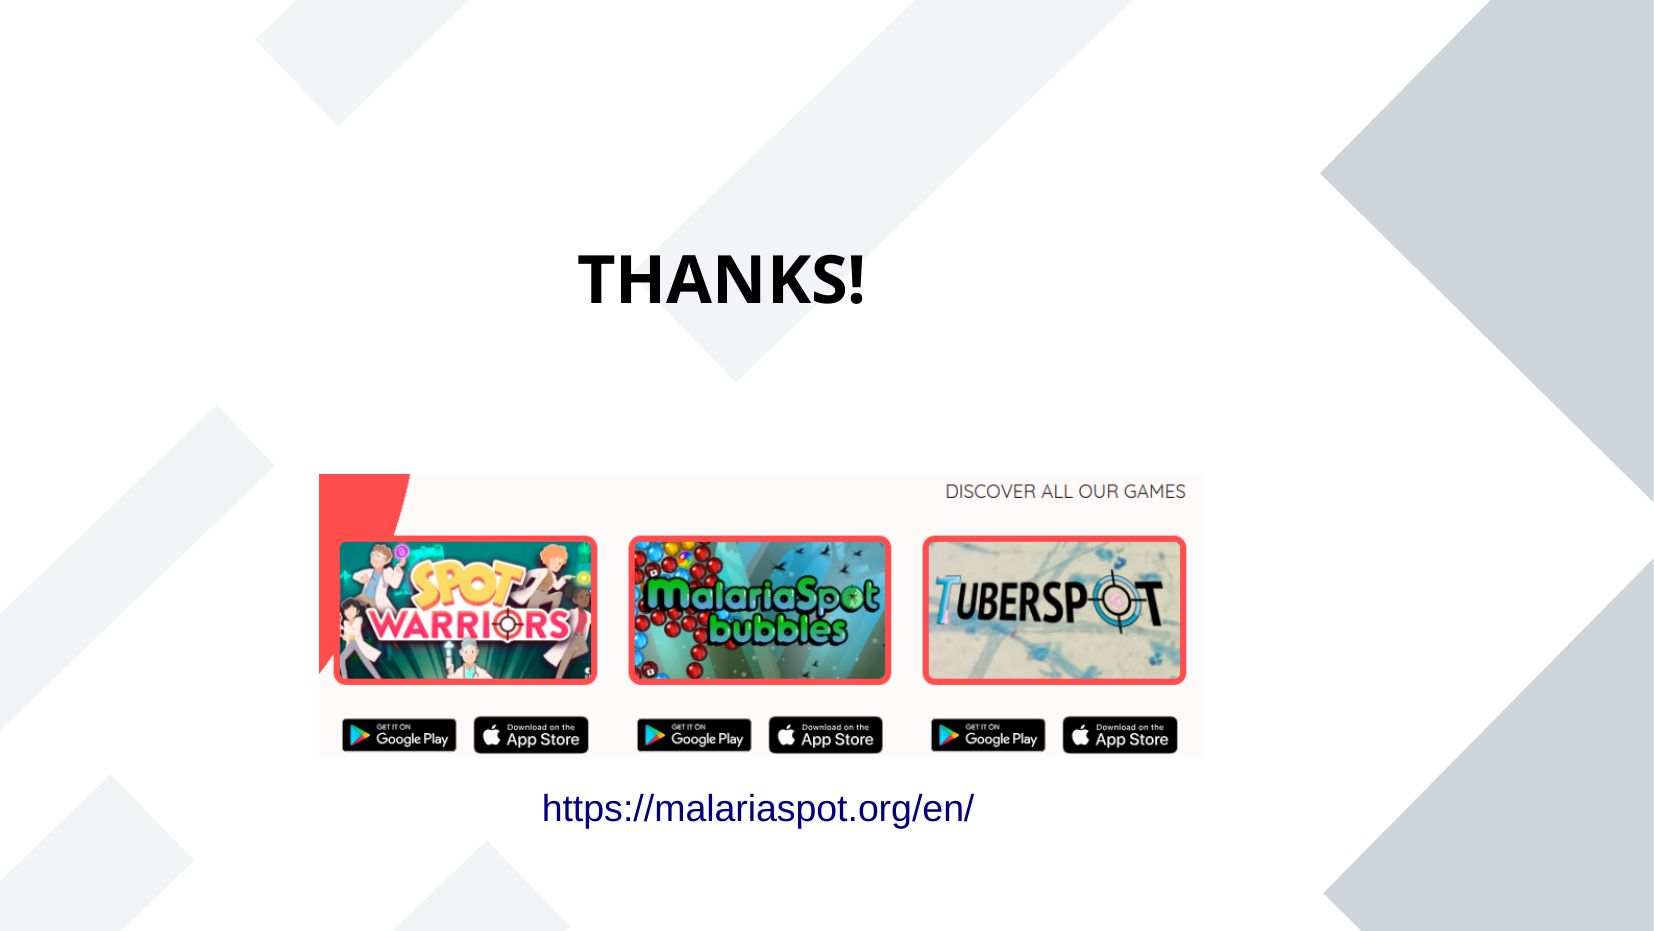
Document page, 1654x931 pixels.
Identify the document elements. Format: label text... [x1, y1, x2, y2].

text_box THANKS! [562, 225, 1343, 347]
picture [319, 474, 1203, 756]
text_box https://malariaspot.org/en/ [527, 779, 990, 837]
